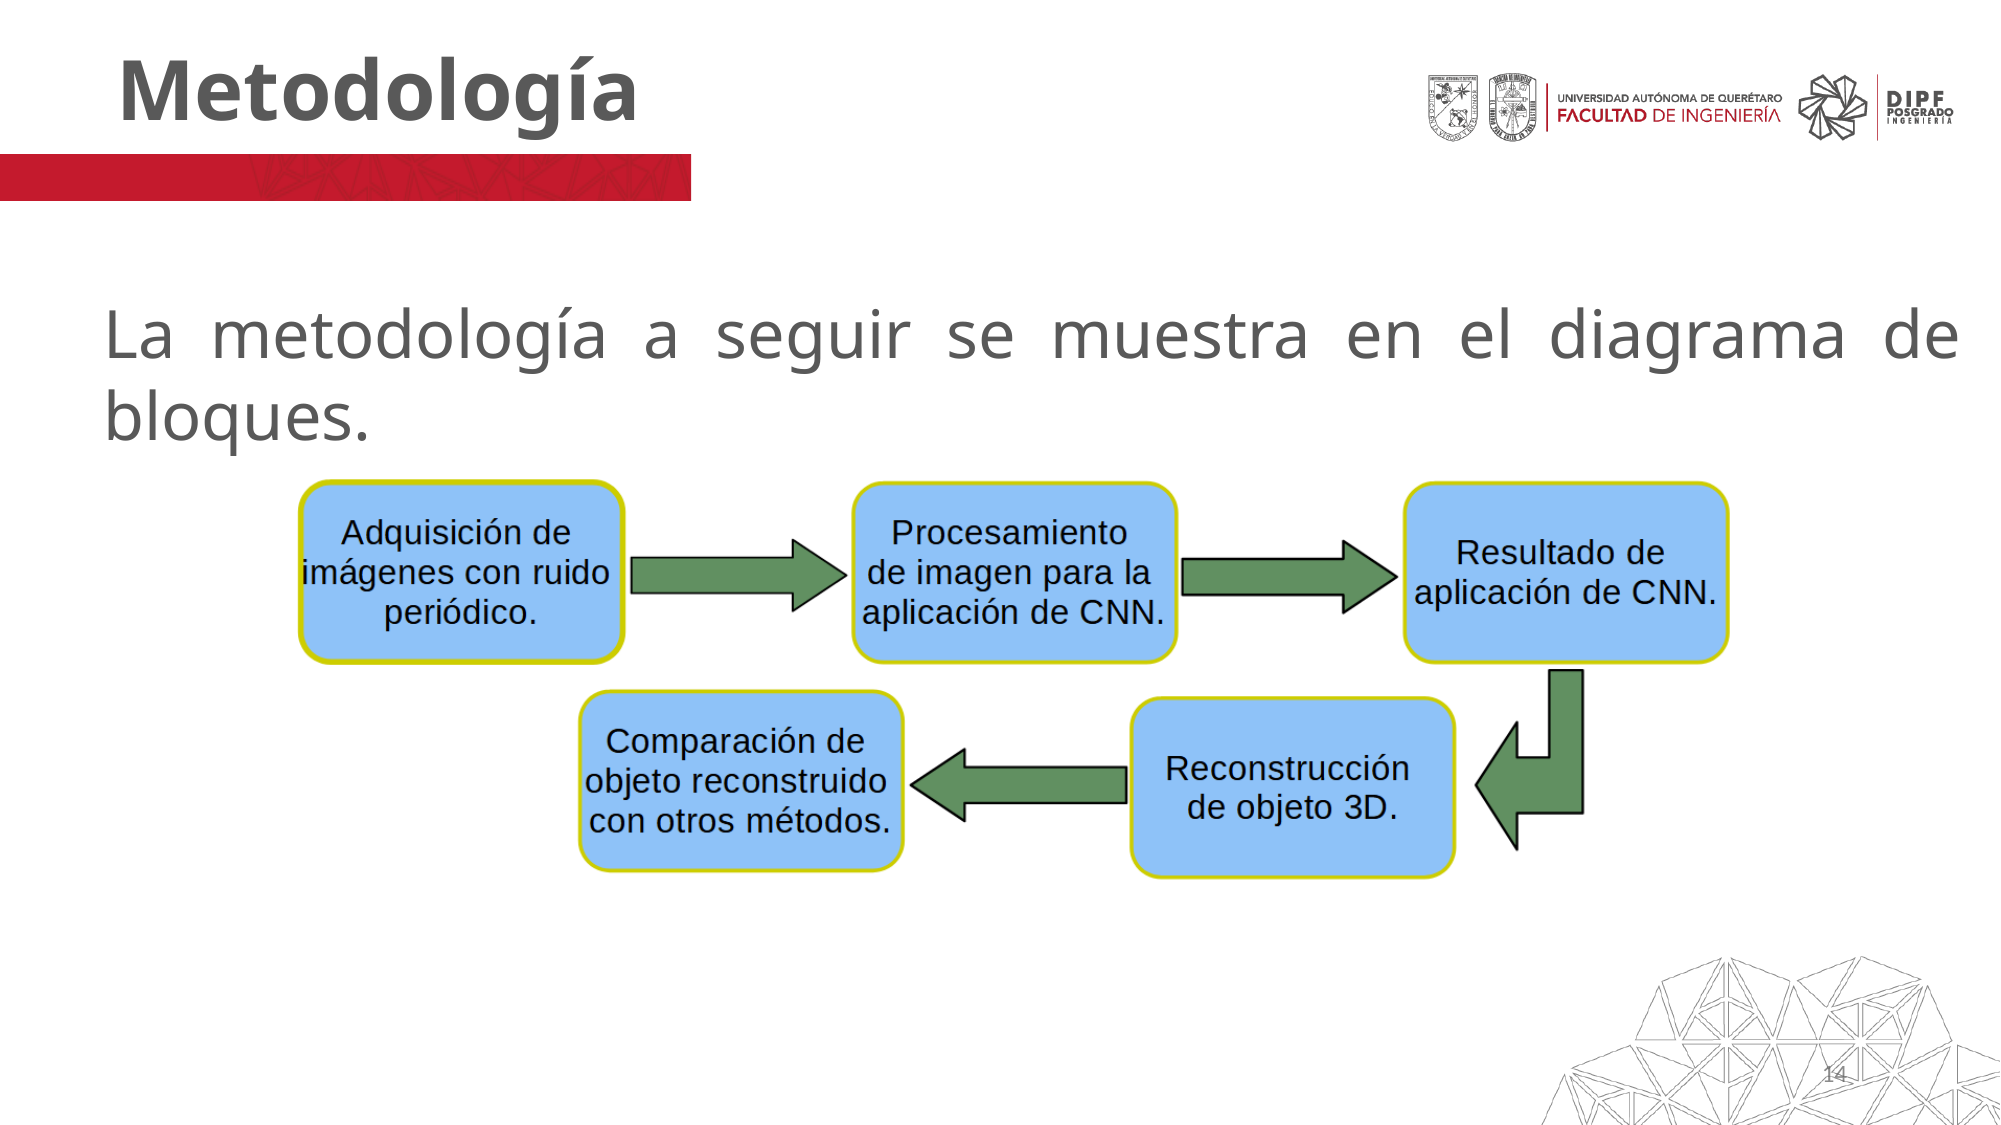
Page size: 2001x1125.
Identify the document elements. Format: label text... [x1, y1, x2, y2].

picture [1521, 945, 2000, 1125]
text_box La metodología a seguir se muestra en el diagrama de bloques. [88, 285, 1979, 701]
picture [1422, 66, 1959, 160]
picture [0, 154, 692, 201]
text_box Metodología [66, 14, 692, 154]
picture [295, 472, 1735, 886]
